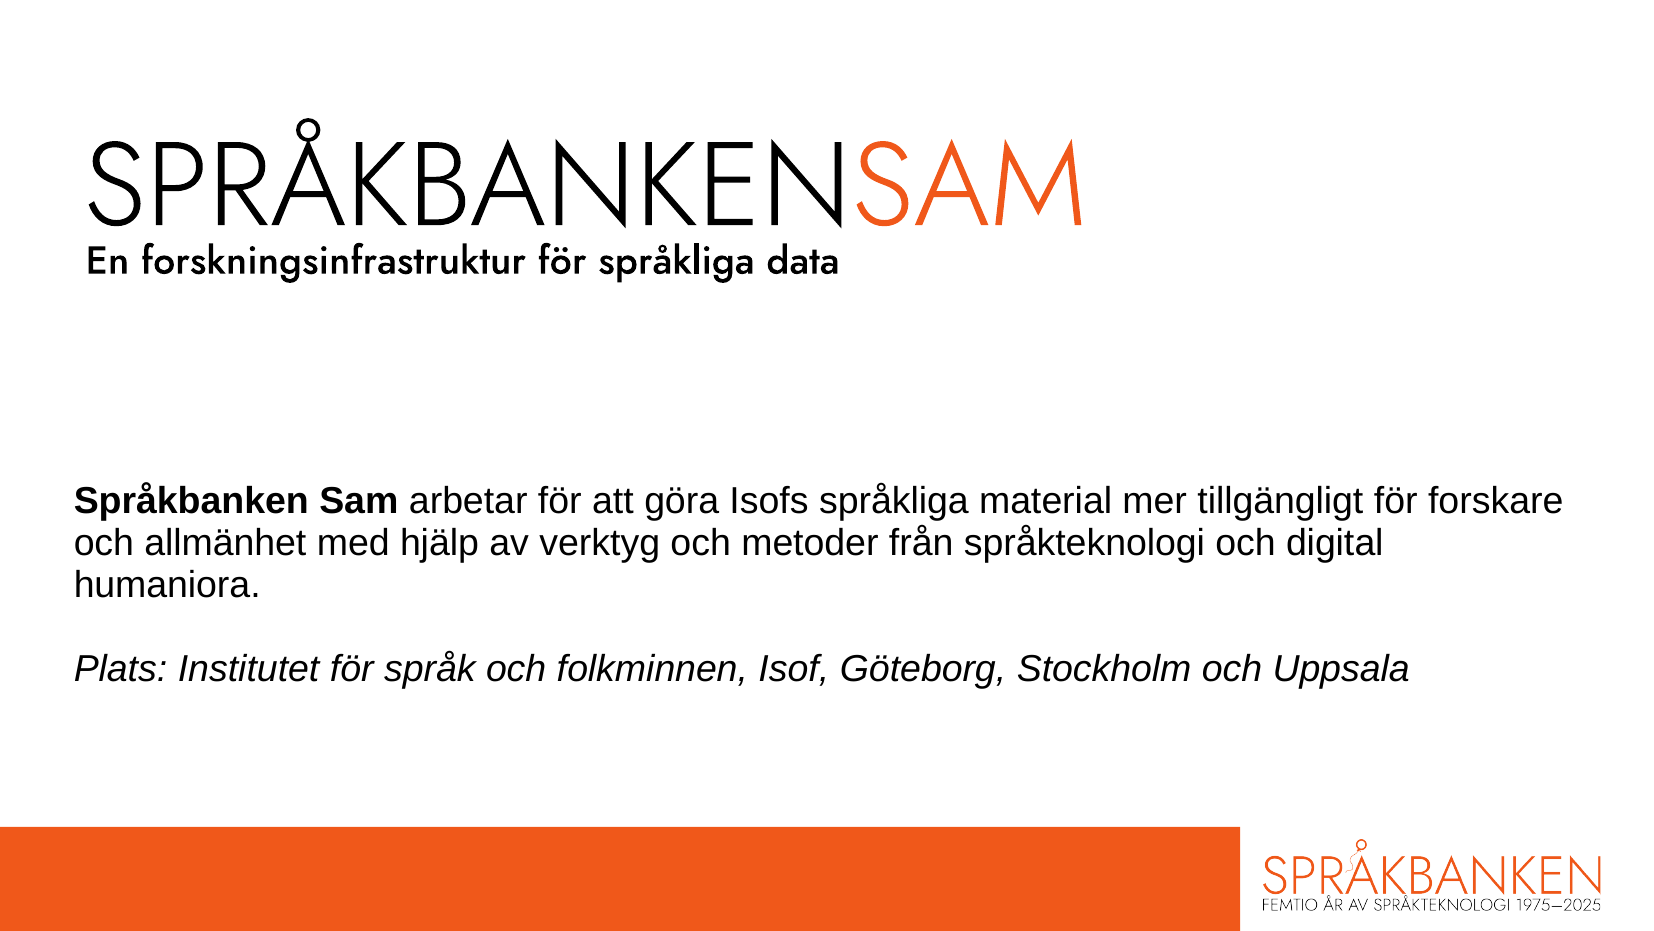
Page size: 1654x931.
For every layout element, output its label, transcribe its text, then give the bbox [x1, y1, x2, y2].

picture [1263, 839, 1601, 911]
picture [88, 118, 1082, 283]
text_box Språkbanken Sam arbetar för att göra Isofs språkliga material mer tillgängligt för forskare och allmänhet med hjälp av verktyg och metoder från språkteknologi och digital humaniora. Plats: Institutet för språk och folkminnen, Isof, Göteborg, Stockholm och Uppsala [59, 472, 1595, 827]
